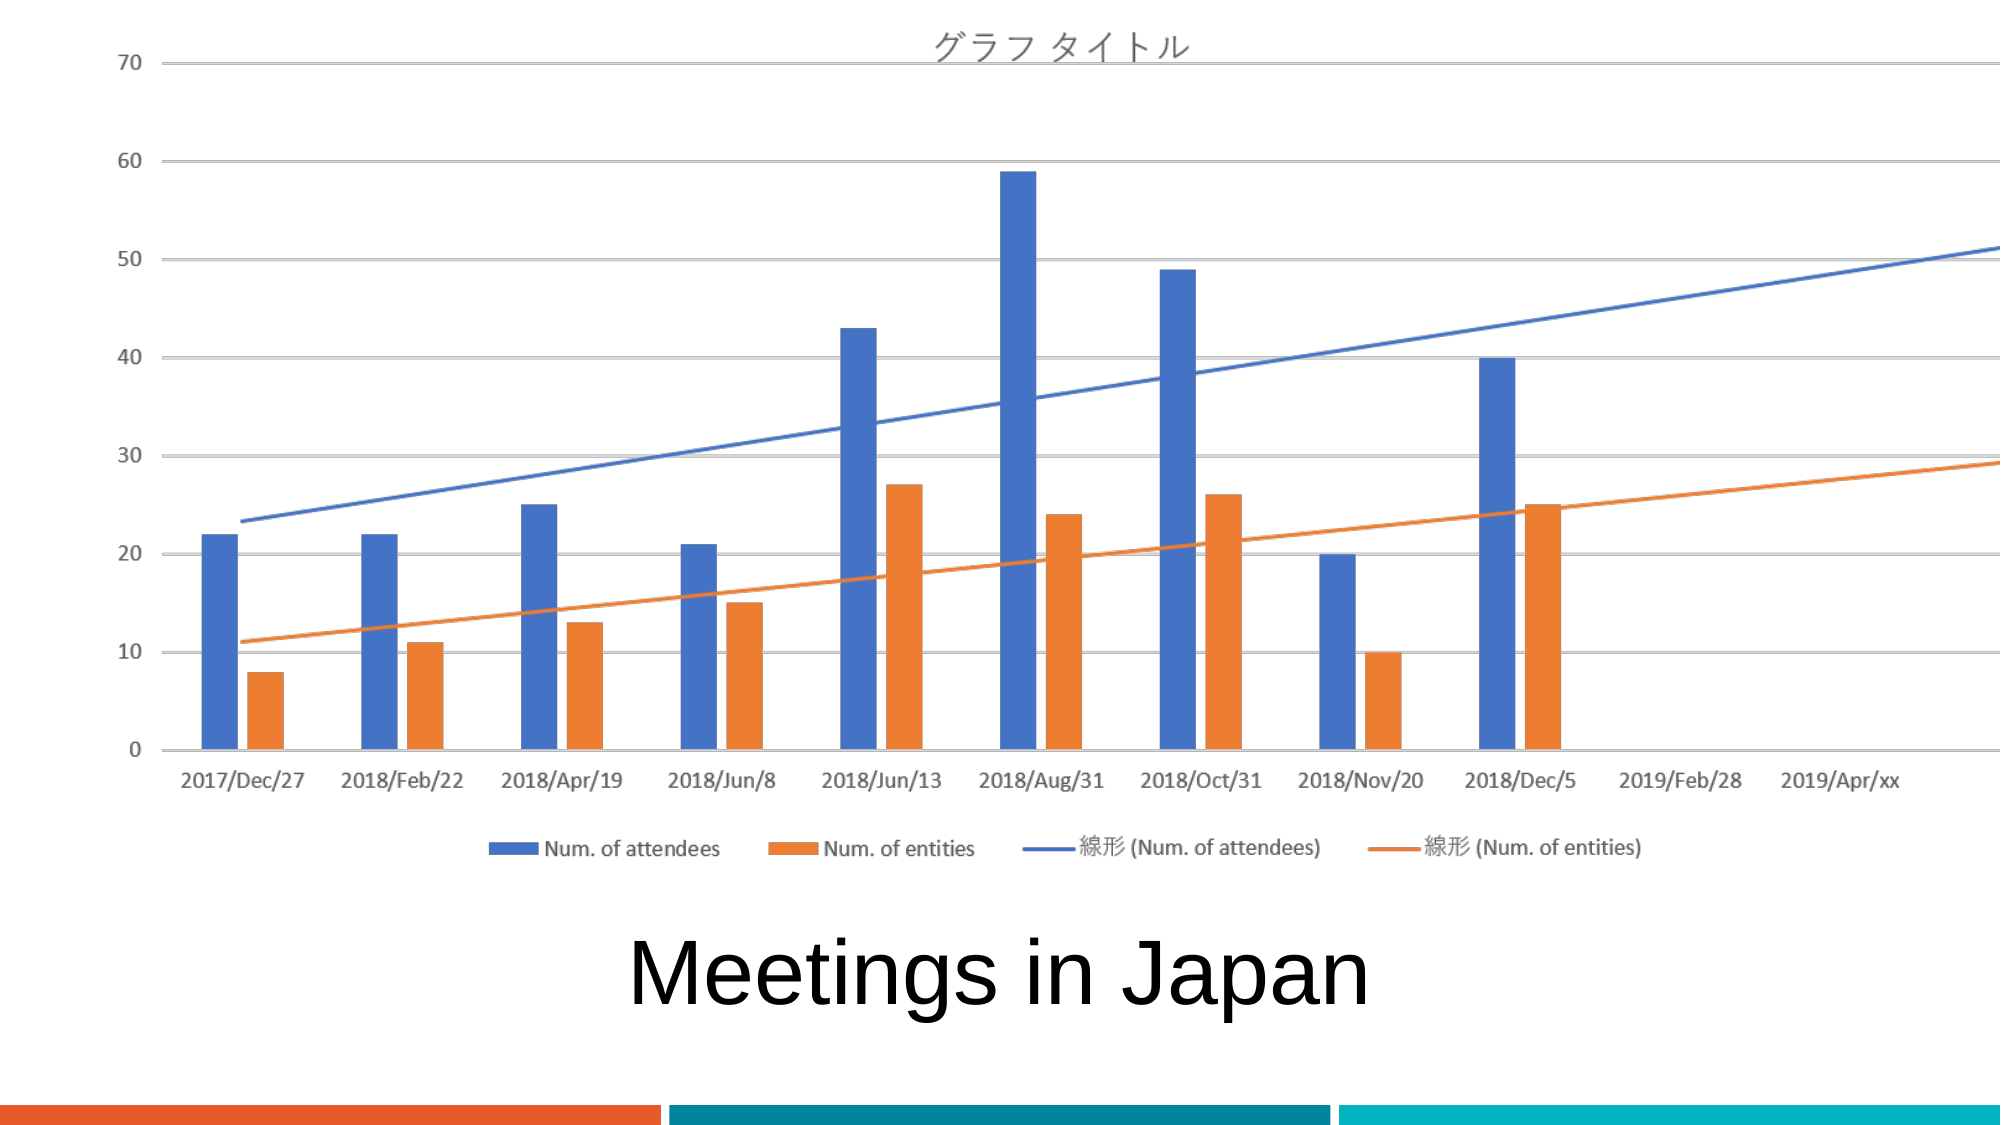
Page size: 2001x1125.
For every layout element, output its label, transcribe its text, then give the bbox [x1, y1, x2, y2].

title Meetings in Japan [137, 907, 1863, 1043]
picture [0, 0, 2000, 886]
